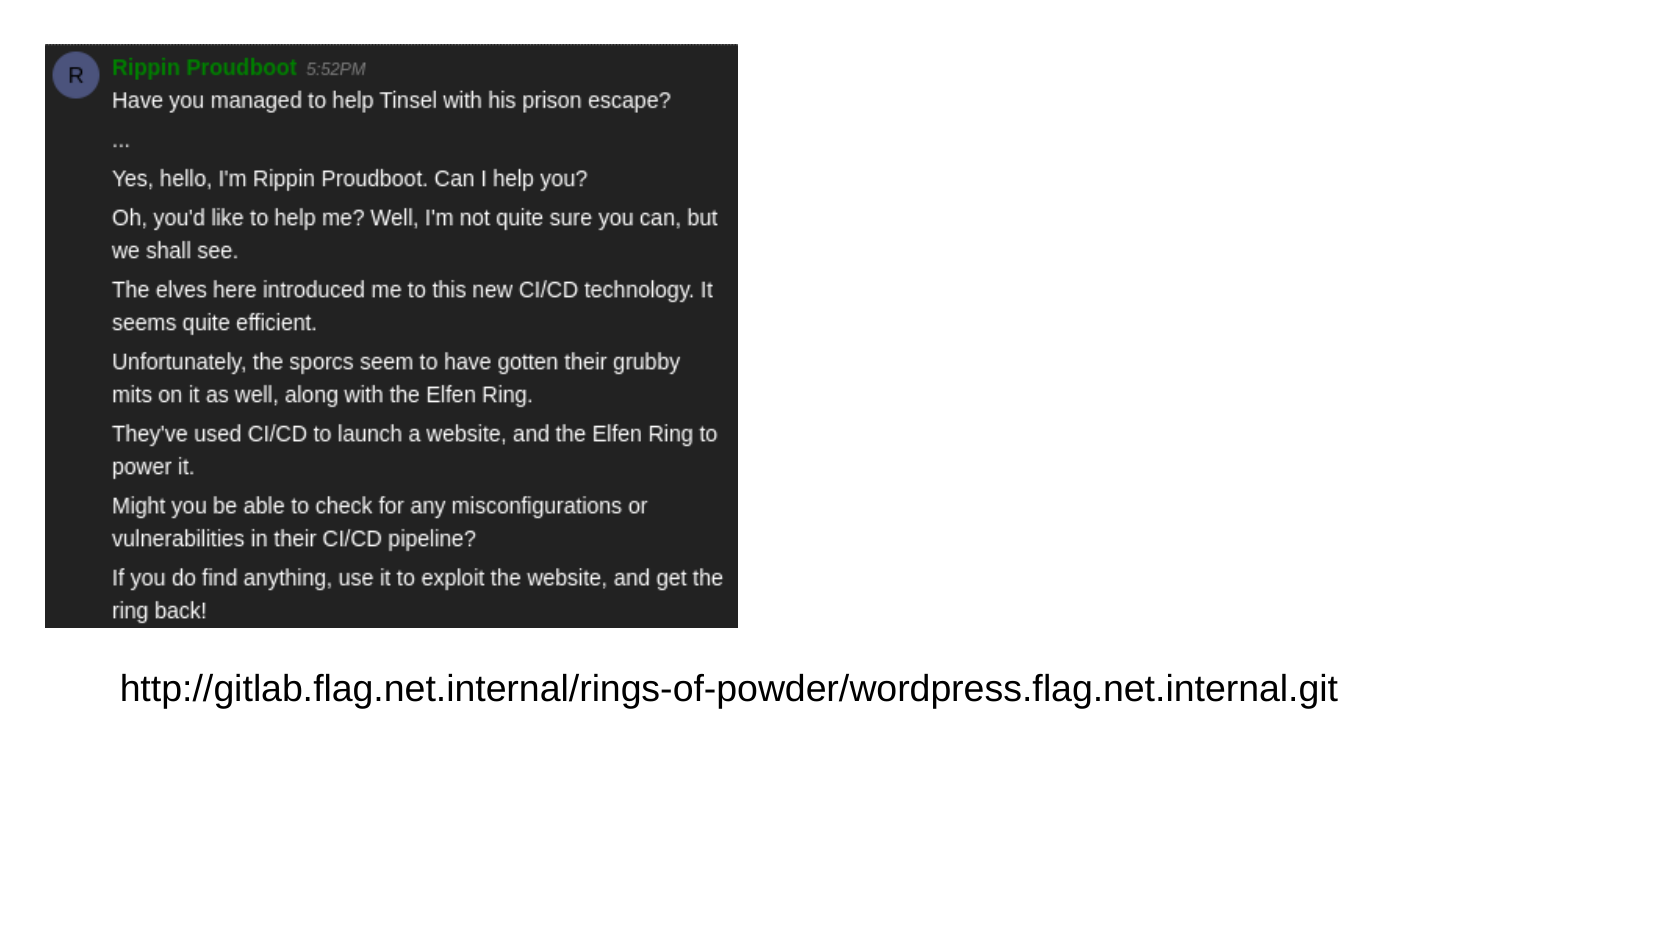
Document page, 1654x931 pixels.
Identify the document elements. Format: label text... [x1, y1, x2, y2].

text_box http://gitlab.flag.net.internal/rings-of-powder/wordpress.flag.net.internal.git [105, 660, 1531, 927]
picture [45, 44, 738, 628]
